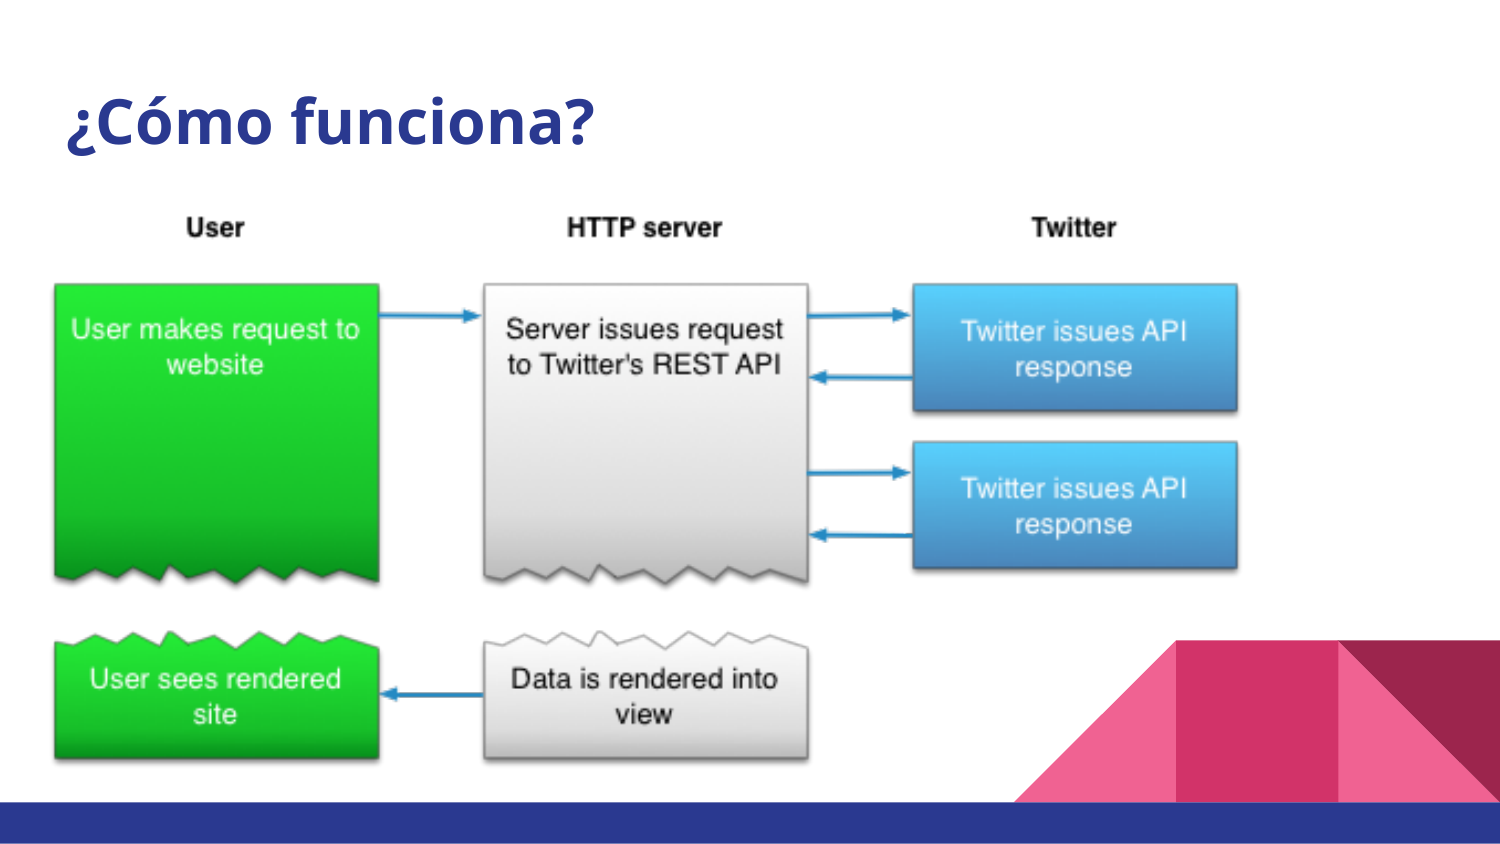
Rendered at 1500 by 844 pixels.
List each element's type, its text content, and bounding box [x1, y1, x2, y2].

picture [24, 191, 1267, 794]
title ¿Cómo funciona? [51, 67, 1449, 167]
